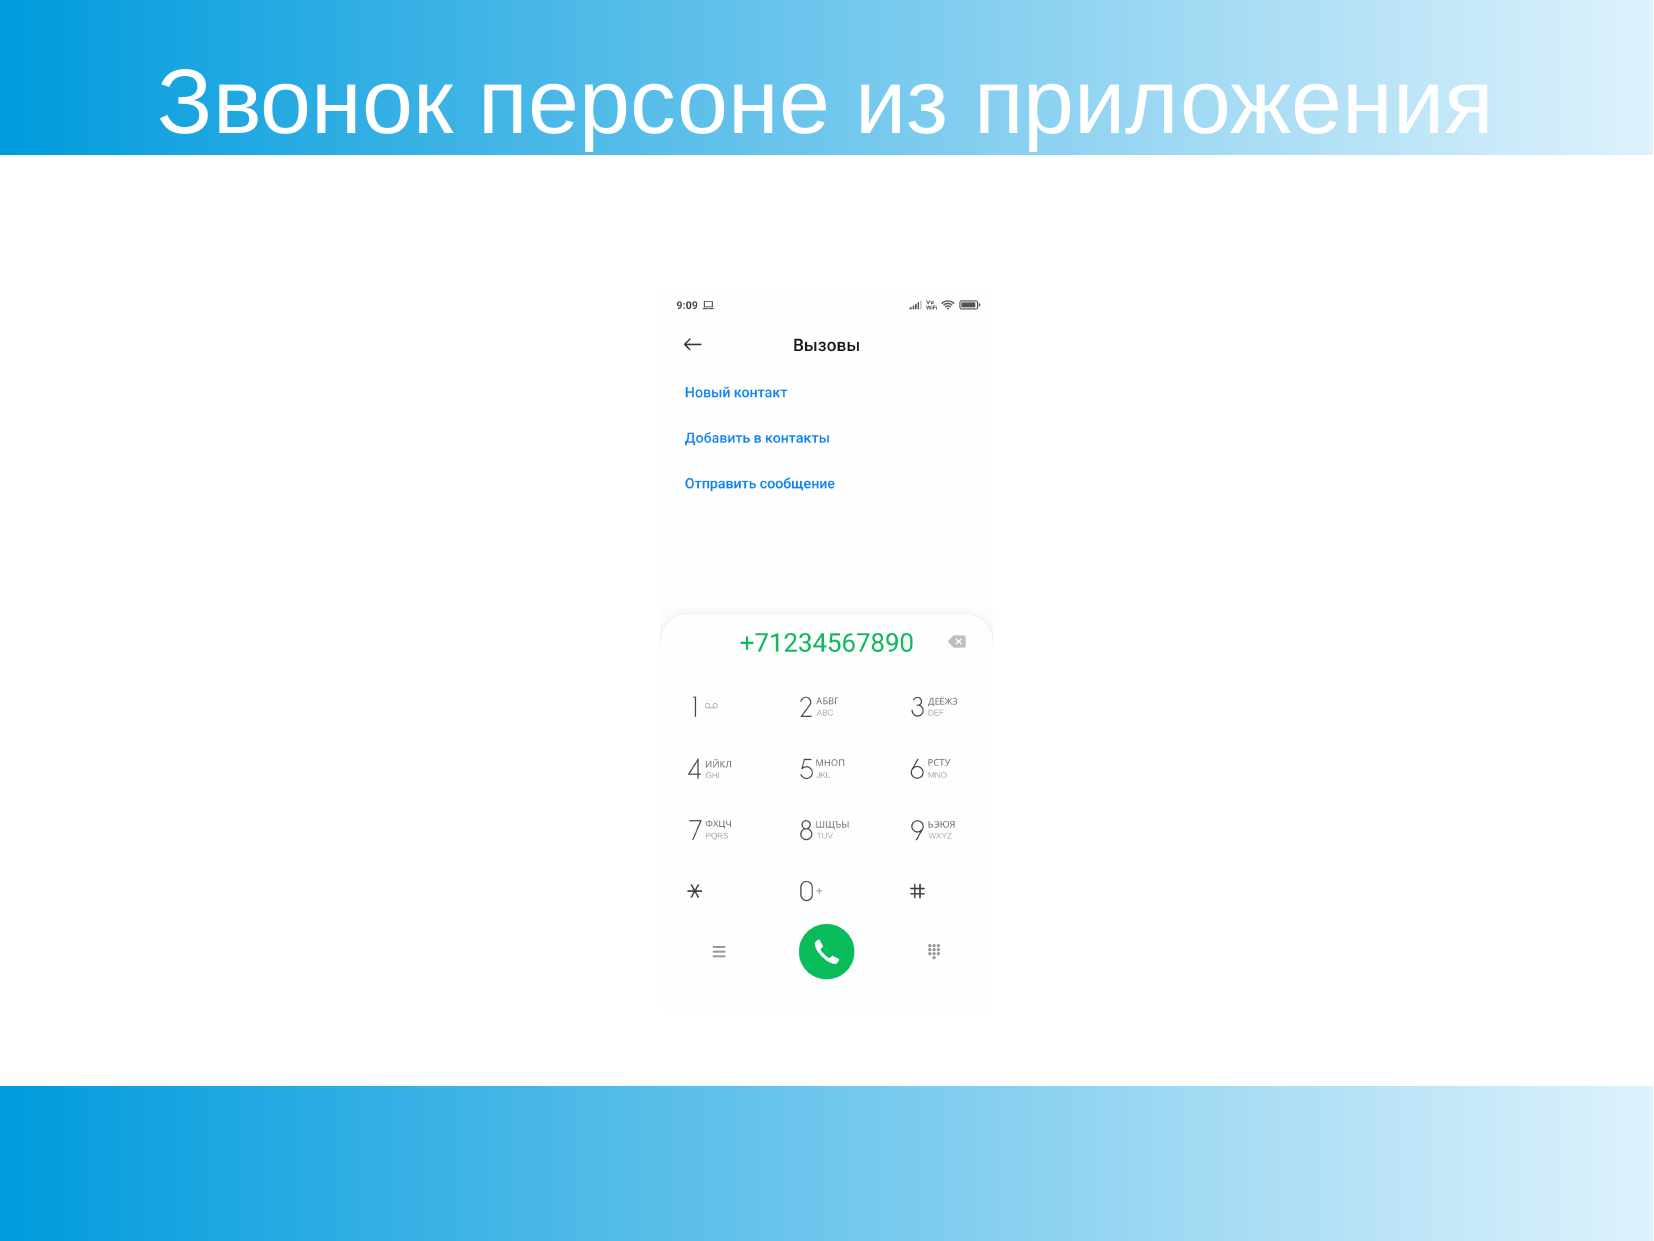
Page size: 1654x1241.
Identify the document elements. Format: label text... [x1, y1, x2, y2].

title Звонок персоне из приложения [82, 49, 1571, 155]
picture [660, 290, 993, 1010]
